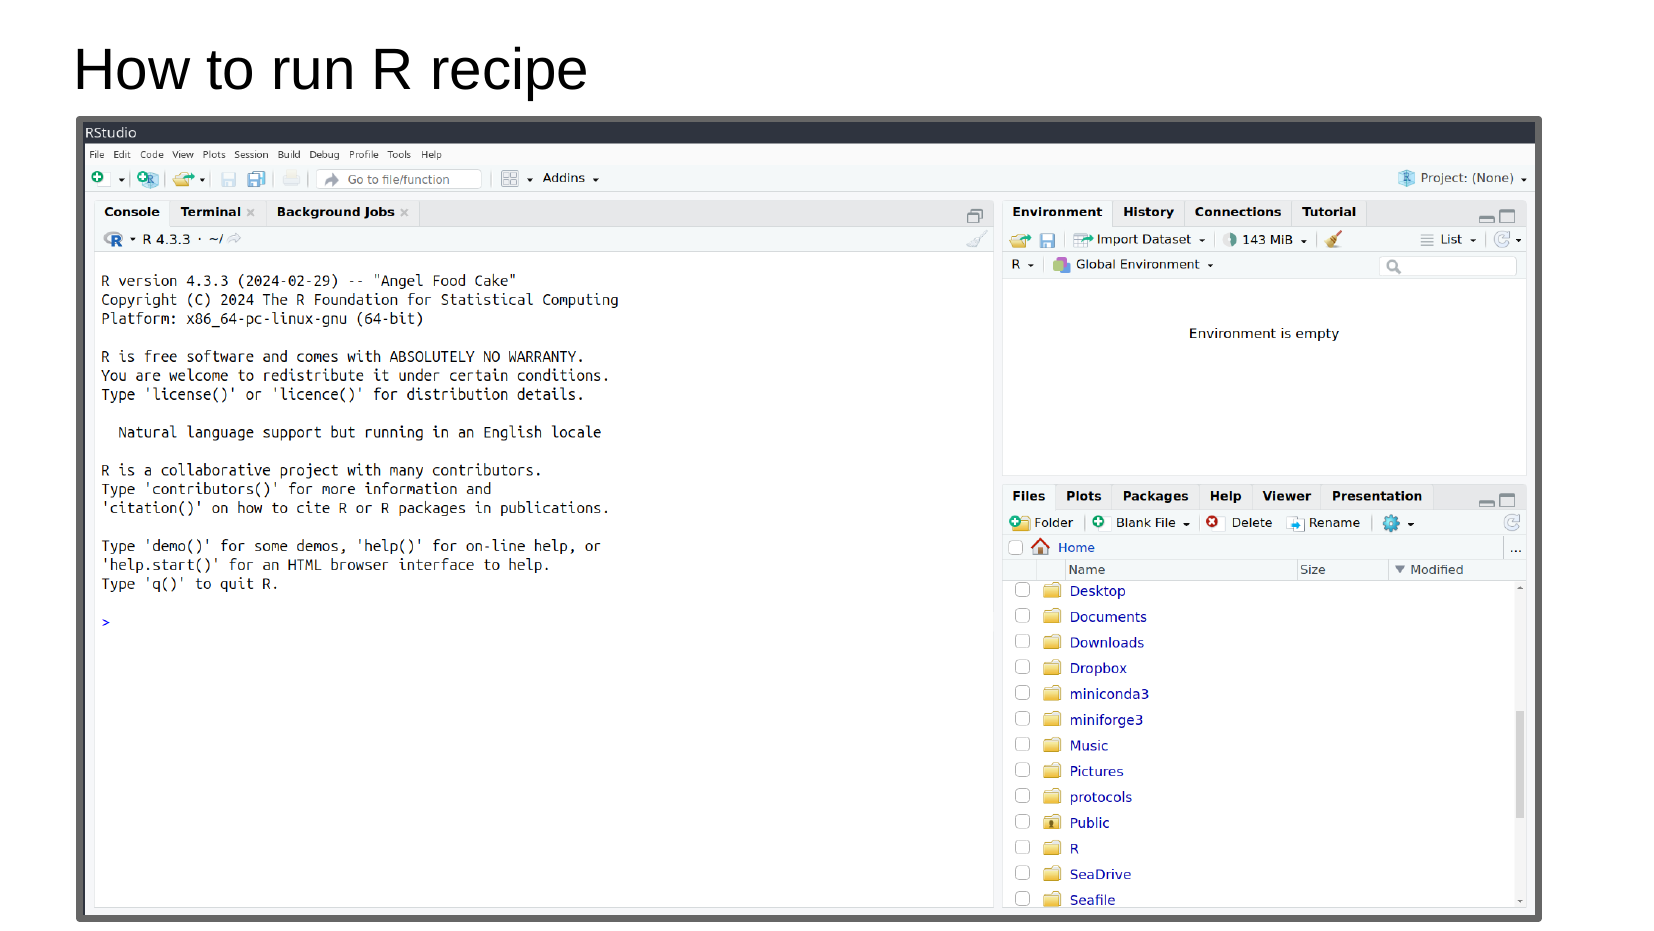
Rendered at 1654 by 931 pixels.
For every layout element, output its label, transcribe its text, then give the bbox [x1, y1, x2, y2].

text_box How to run R recipe [59, 29, 1418, 148]
picture [82, 122, 1536, 916]
